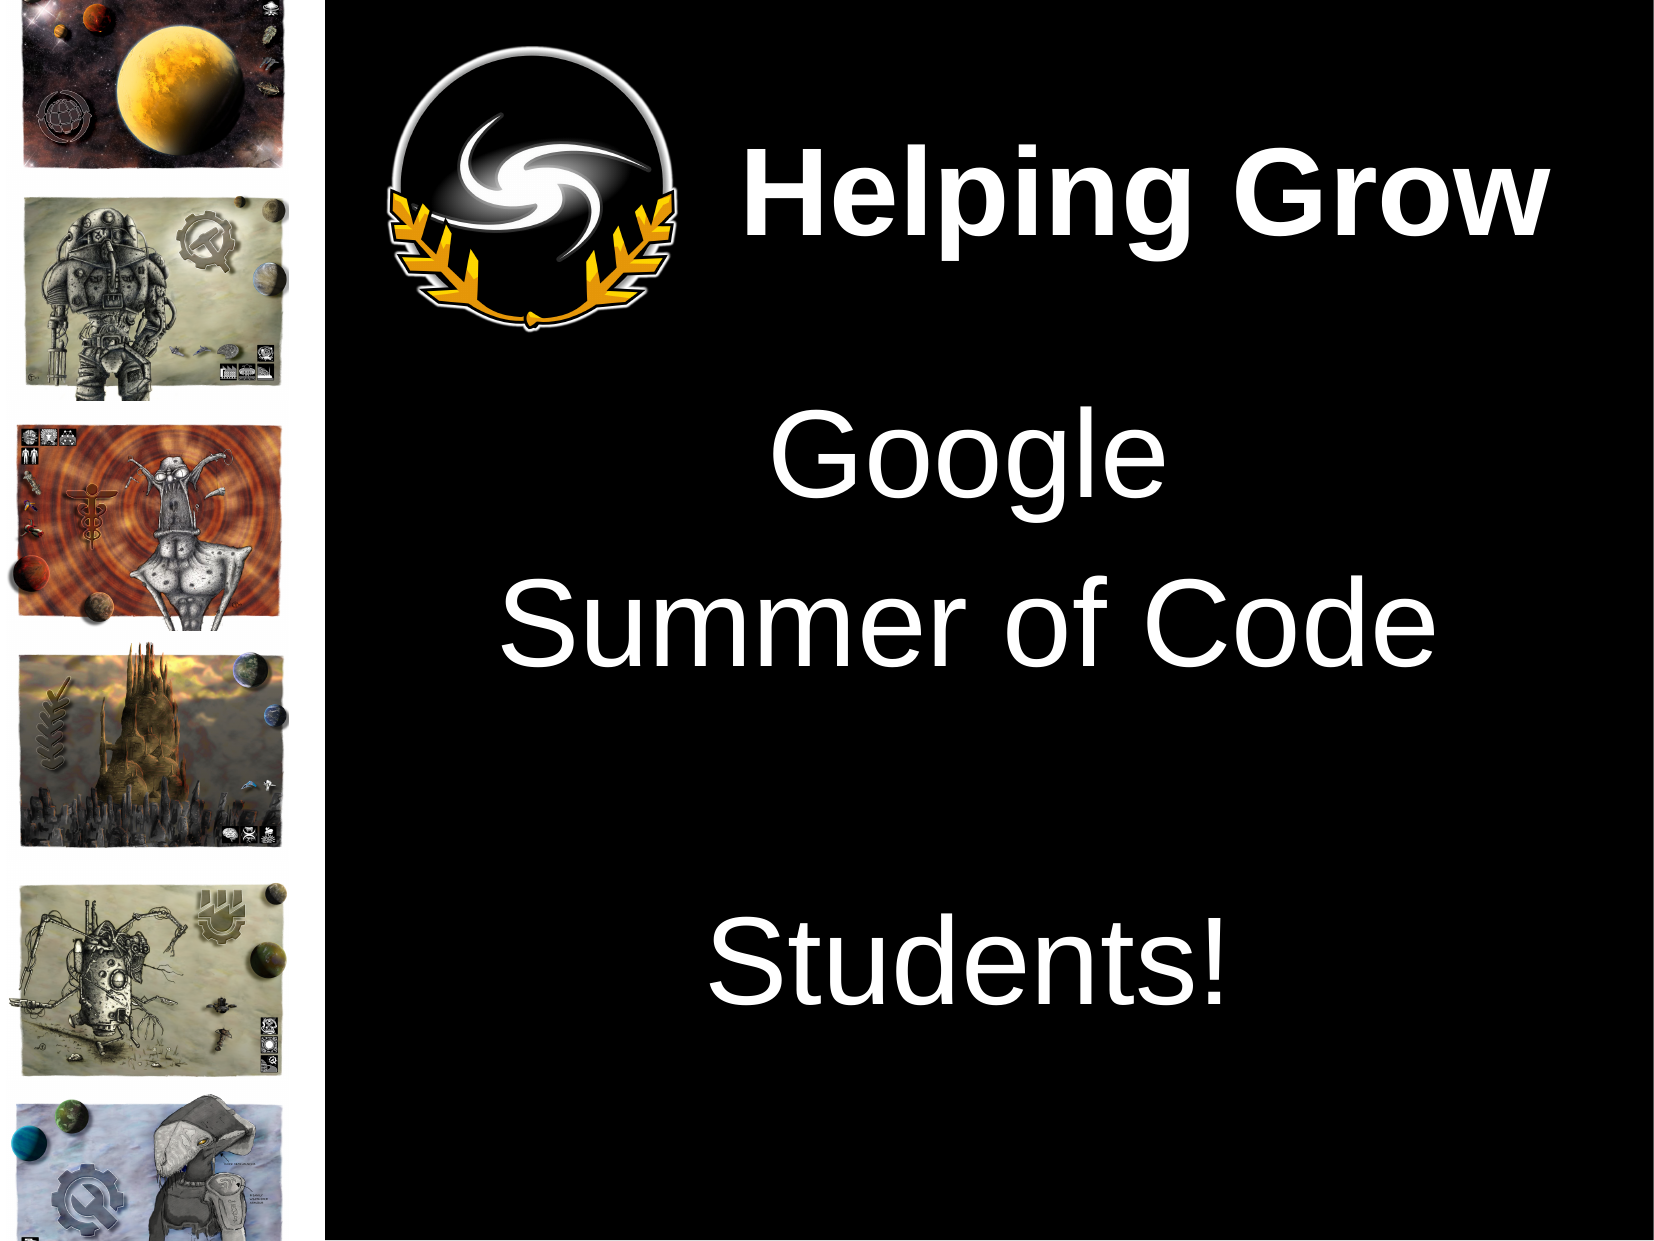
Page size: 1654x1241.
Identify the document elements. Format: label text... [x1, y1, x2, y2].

picture [383, 46, 680, 342]
title Helping Grow [696, 88, 1595, 296]
picture [6, 0, 289, 1241]
list Google Summer of Code Students! [354, 383, 1565, 1203]
